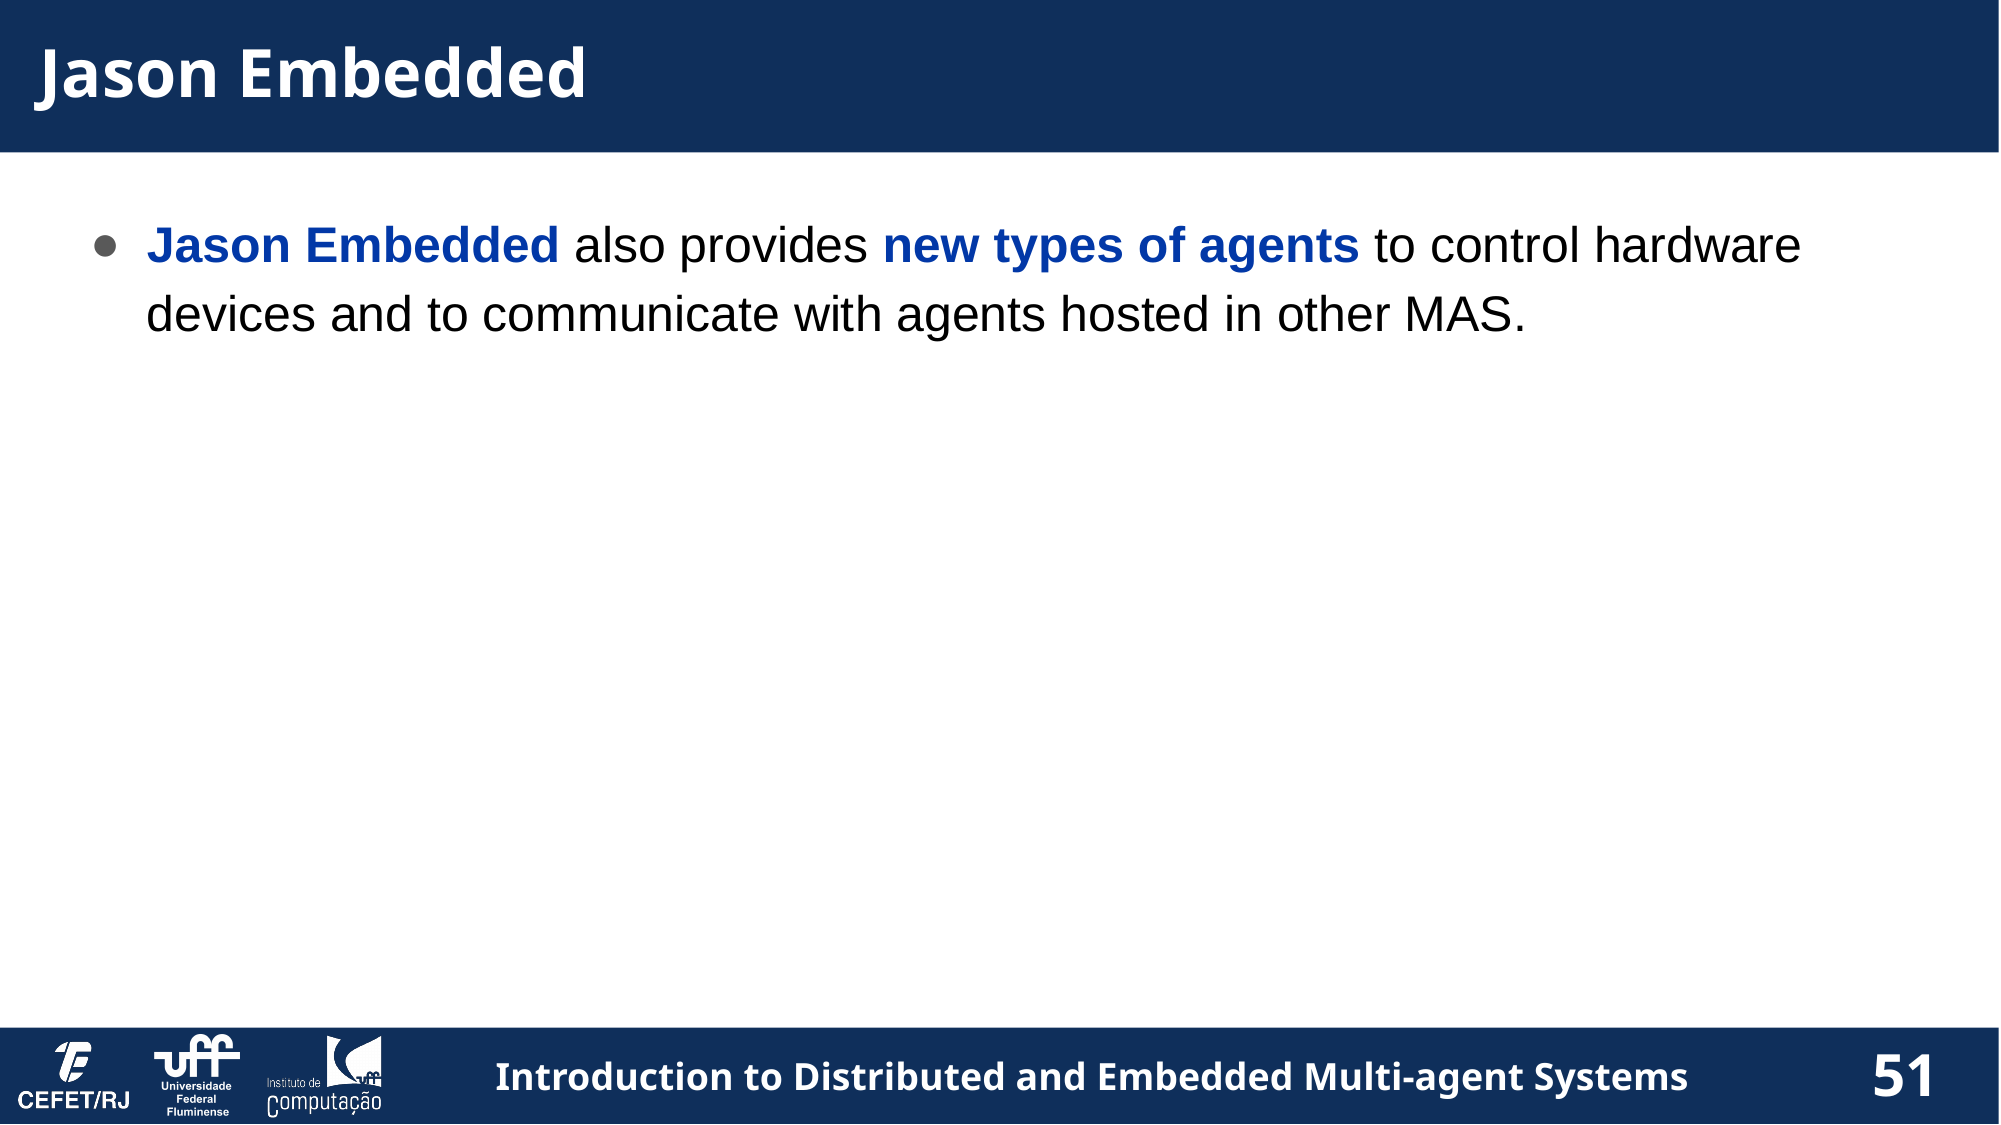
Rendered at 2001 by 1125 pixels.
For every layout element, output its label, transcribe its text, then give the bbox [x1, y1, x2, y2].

picture [18, 1021, 129, 1125]
text_box Jason Embedded [25, 23, 1999, 119]
picture [153, 1033, 241, 1121]
picture [265, 1033, 383, 1118]
text_box Jason Embedded also provides new types of agents to control hardware devices and to communicate with agents hosted in other MAS. [57, 188, 1967, 1016]
